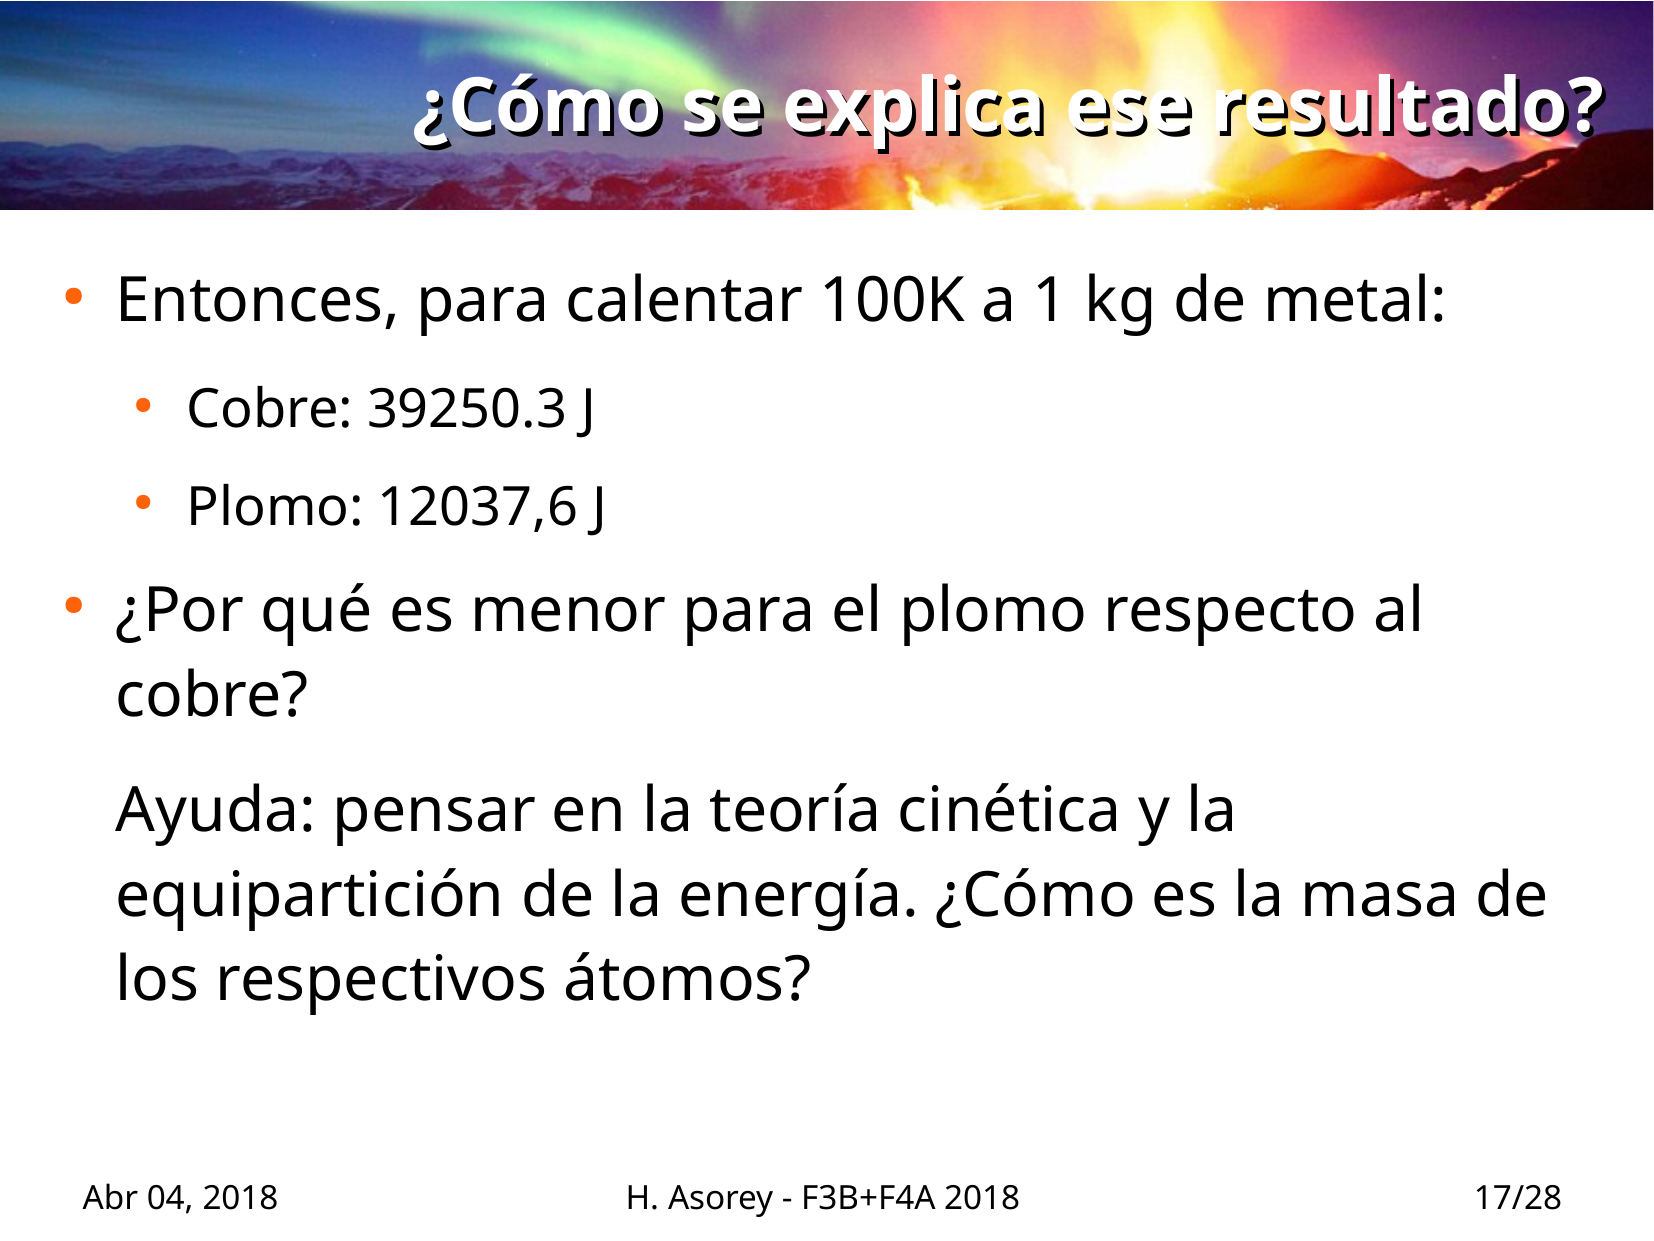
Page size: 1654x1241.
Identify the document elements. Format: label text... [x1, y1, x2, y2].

picture [0, 1, 1654, 210]
title ¿Cómo se explica ese resultado? [45, 15, 1606, 191]
list Entonces, para calentar 100K a 1 kg de metal: Cobre: 39250.3 J Plomo: 12037,6 J ¿Por qué es menor para el plomo respecto al cobre? Ayuda: pensar en la teoría cinética y la equipartición de la energía. ¿Cómo es la masa de los respectivos átomos? [45, 255, 1606, 1156]
